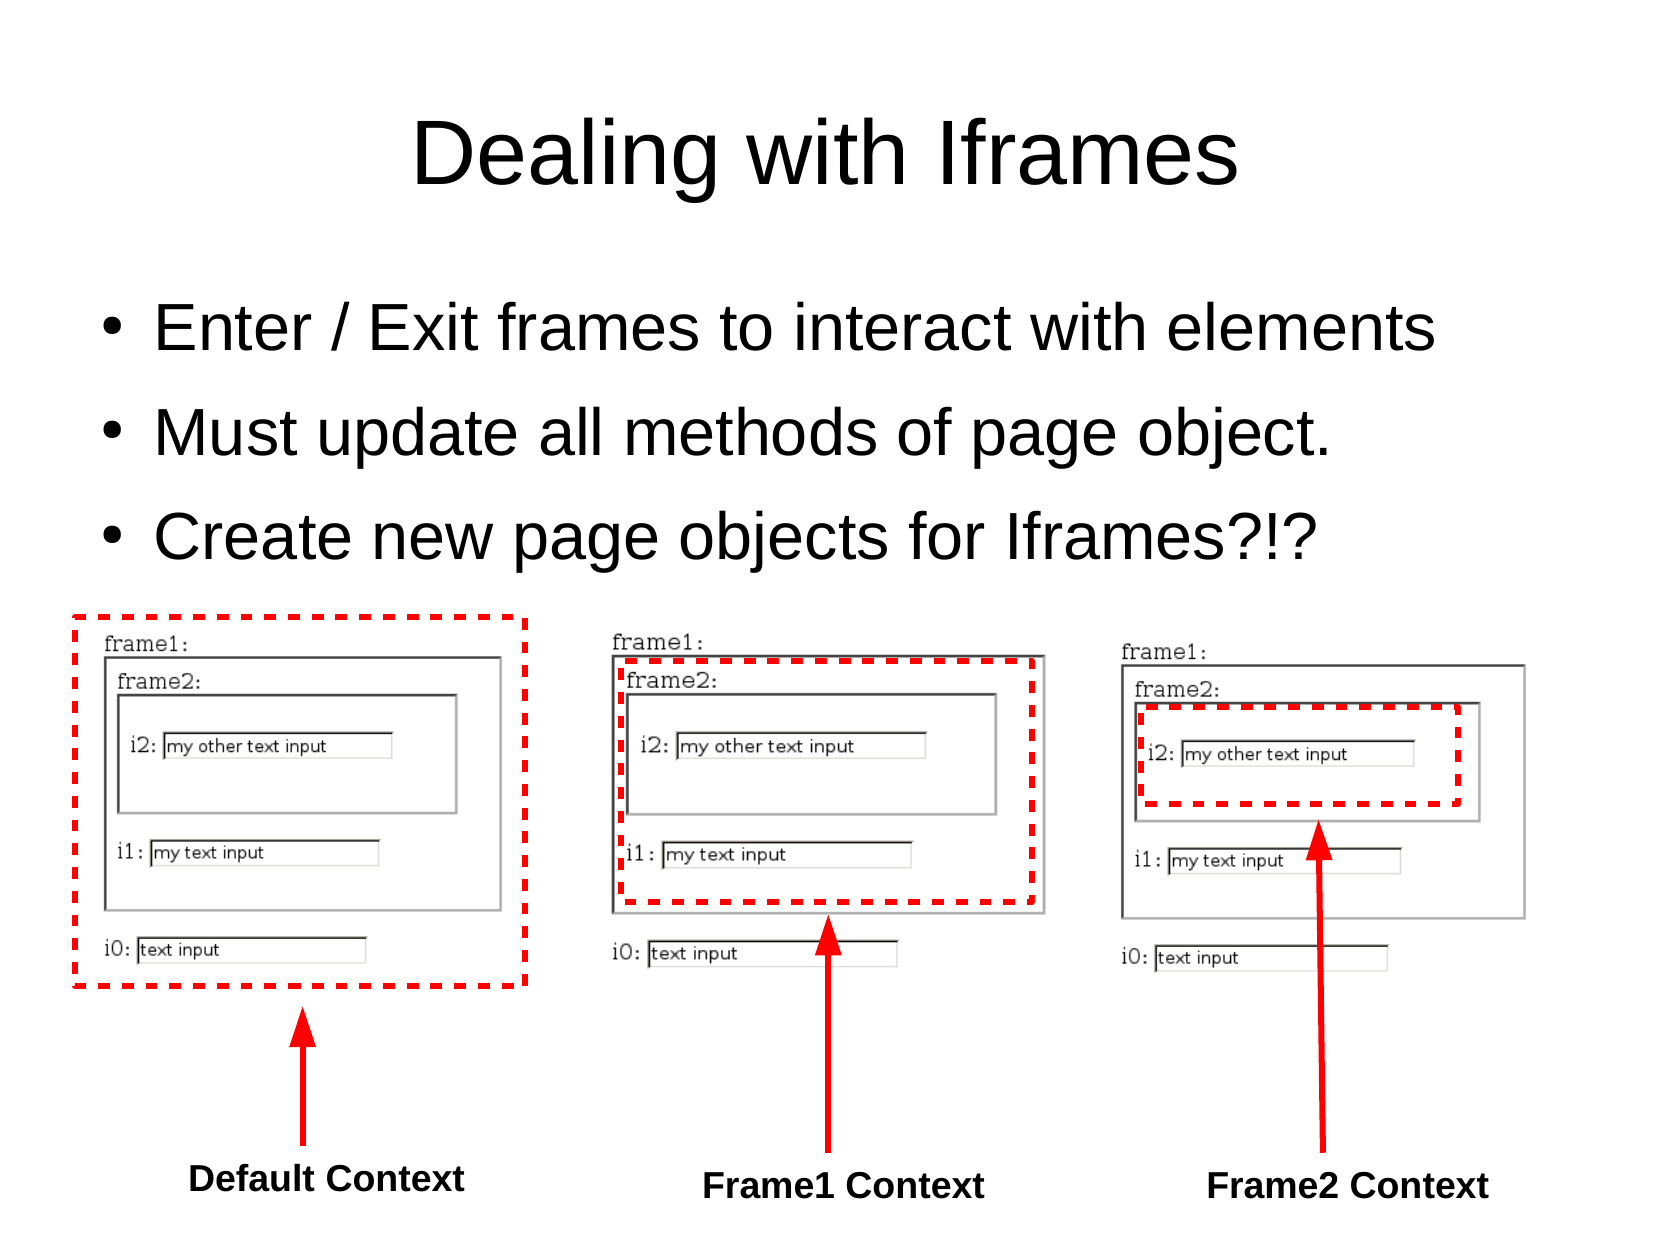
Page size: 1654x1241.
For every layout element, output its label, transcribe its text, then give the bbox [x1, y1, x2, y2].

list Enter / Exit frames to interact with elements Must update all methods of page object. Create new page objects for Iframes?!? [82, 290, 1538, 1010]
picture [1112, 632, 1530, 982]
picture [602, 622, 1050, 979]
text_box Frame2 Context [1191, 1157, 1516, 1216]
text_box Default Context [173, 1150, 480, 1241]
picture [95, 624, 506, 974]
text_box Frame1 Context [687, 1157, 1035, 1216]
title Dealing with Iframes [82, 49, 1571, 257]
